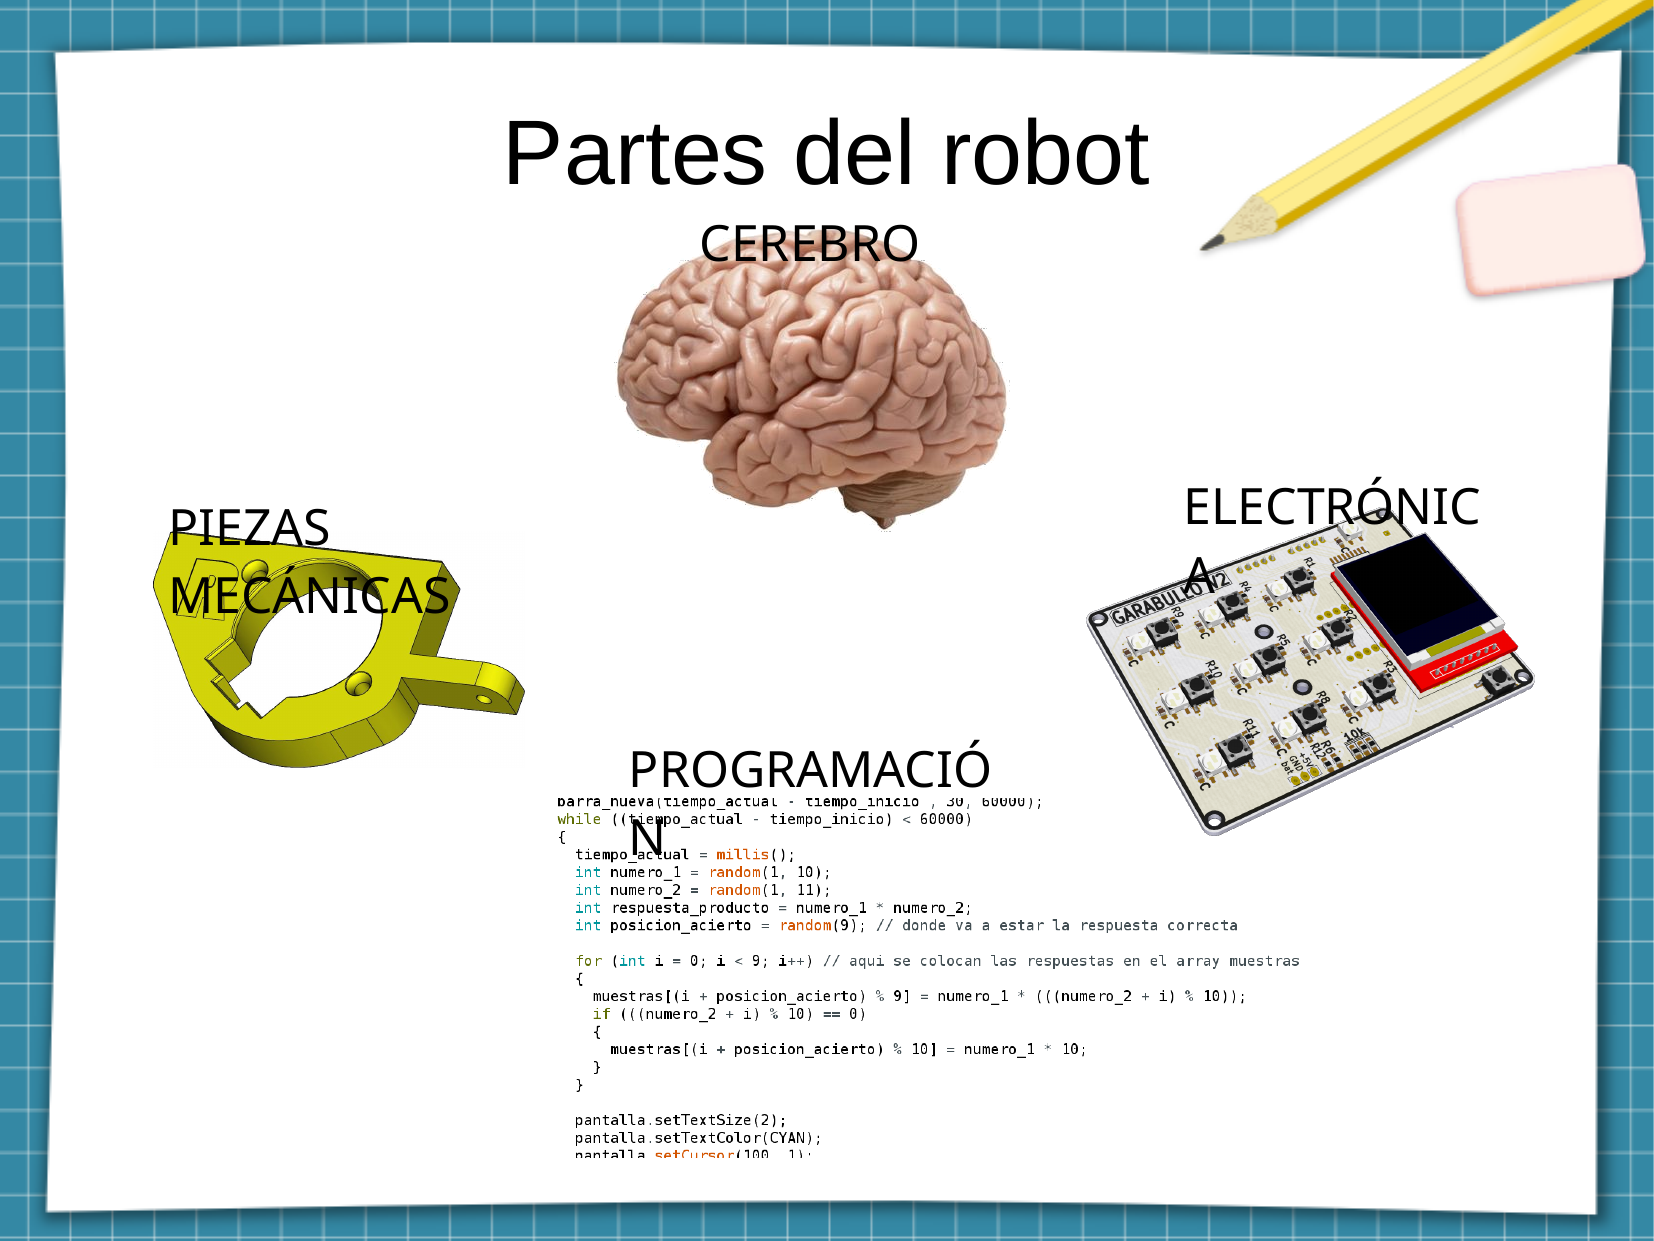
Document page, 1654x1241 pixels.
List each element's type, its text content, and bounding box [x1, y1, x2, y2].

text_box PIEZAS MECÁNICAS [153, 484, 603, 600]
picture [0, 0, 1654, 1241]
text_box PROGRAMACIÓN [614, 726, 1040, 842]
text_box CEREBRO [685, 200, 993, 266]
title Partes del robot [82, 49, 1571, 257]
text_box ELECTRÓNICA [1169, 463, 1512, 579]
